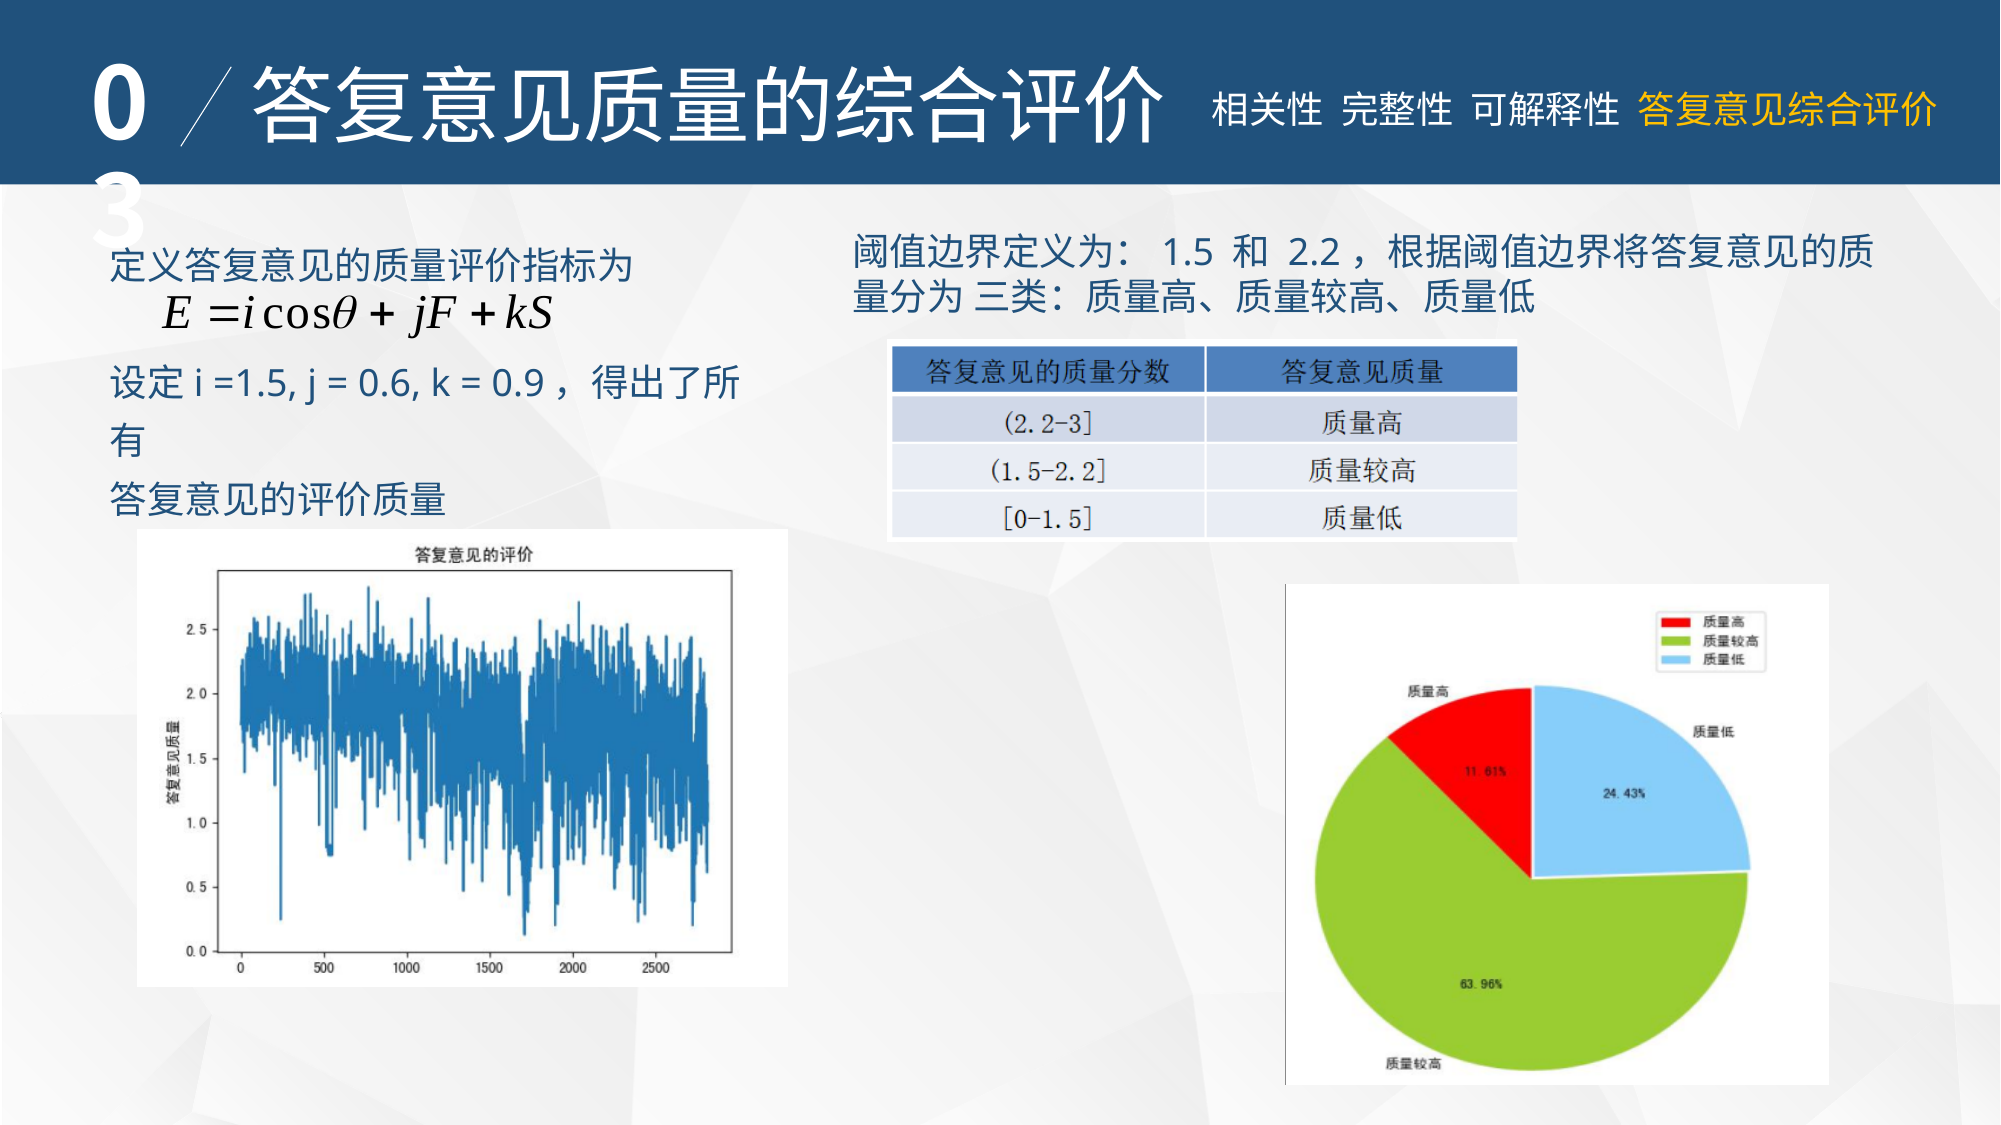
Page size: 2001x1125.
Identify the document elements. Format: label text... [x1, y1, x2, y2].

list 答复意见质量的综合评价 [235, 57, 1248, 139]
text_box 阈值边界定义为：1.5 和 2.2，根据阈值边界将答复意见的质量分为 三类：质量高、质量较高、质量低 [837, 220, 1922, 326]
list 03 [75, 45, 218, 212]
picture [0, 0, 2001, 1125]
text_box 定义答复意见的质量评价指标为 设定i =1.5, j = 0.6, k = 0.9，得出了所有 答复意见的评价质量 [95, 220, 777, 529]
text_box 相关性 完整性 可解释性 答复意见综合评价 [1196, 78, 1967, 139]
picture [153, 284, 562, 350]
